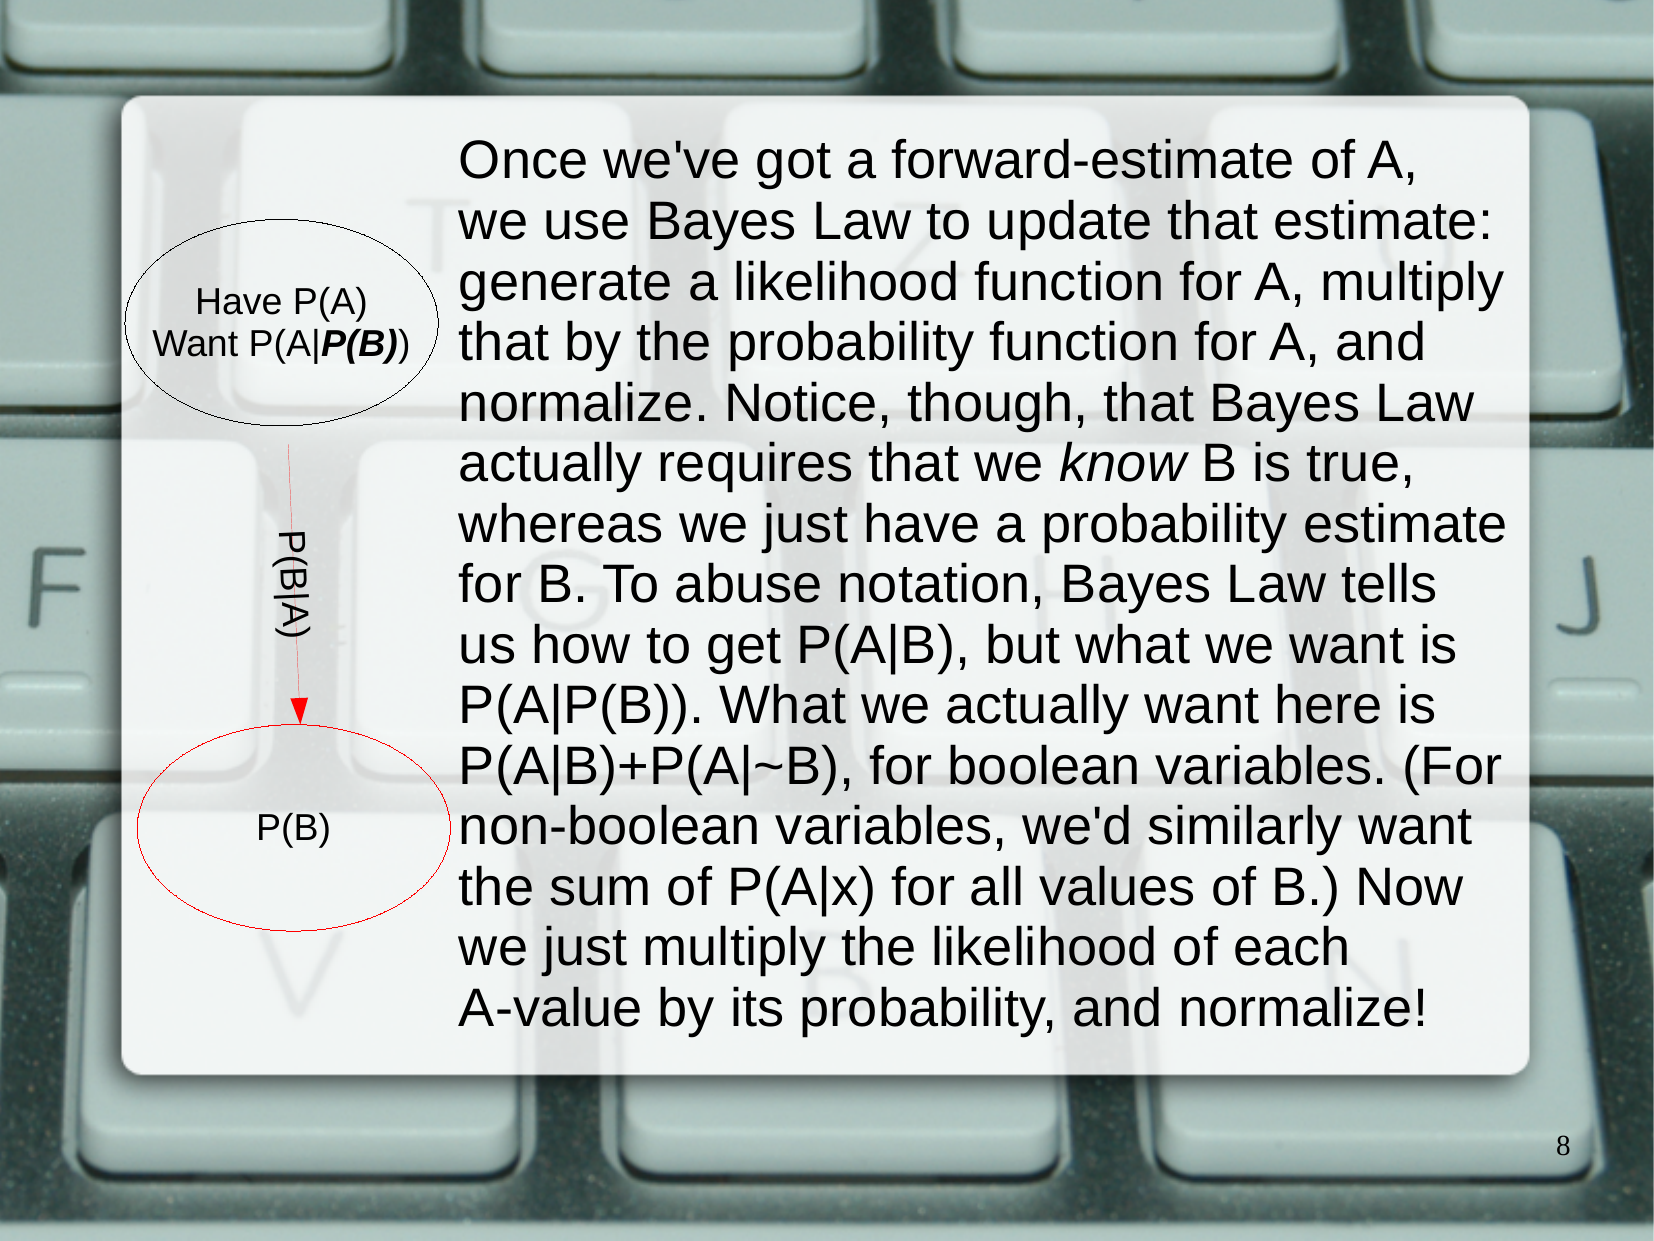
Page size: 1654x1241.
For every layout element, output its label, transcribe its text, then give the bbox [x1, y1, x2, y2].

picture [0, 0, 1654, 1241]
text_box Once we've got a forward-estimate of A, we use Bayes Law to update that estimate: generate a likelihood function for A, multiply that by the probability function for A, and normalize. Notice, though, that Bayes Law actually requires that we know B is true, whereas we just have a probability estimate for B. To abuse notation, Bayes Law tells us how to get P(A|B), but what we want is P(A|P(B)). What we actually want here is P(A|B)+P(A|~B), for boolean variables. (For non-boolean variables, we'd similarly want the sum of P(A|x) for all values of B.) Now we just multiply the likelihood of each A-value by its probability, and normalize! [444, 122, 1525, 1046]
text_box Have P(A) Want P(A|P(B)) [124, 219, 439, 426]
text_box P(B) [137, 724, 444, 932]
